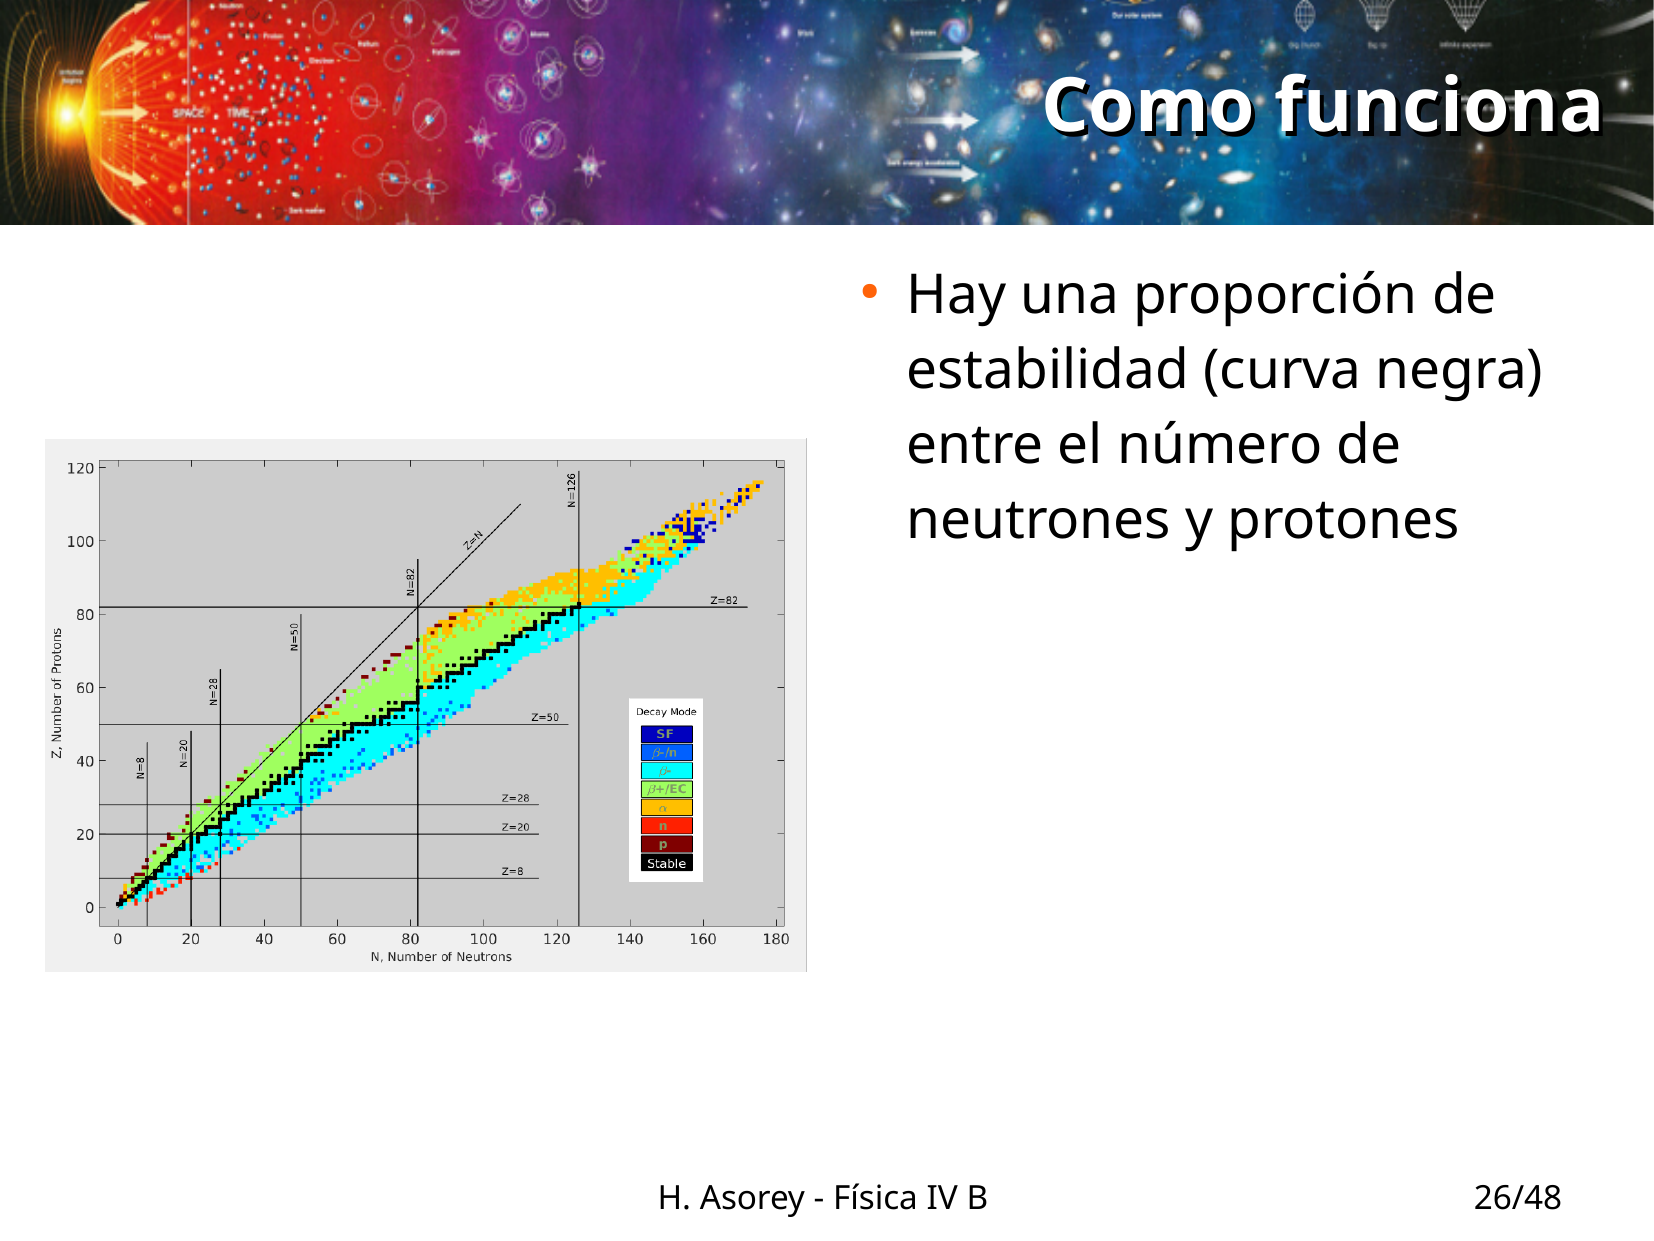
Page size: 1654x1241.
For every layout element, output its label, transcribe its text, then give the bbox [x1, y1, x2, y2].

picture [45, 438, 807, 972]
list Hay una proporción de estabilidad (curva negra) entre el número de neutrones y protones [844, 255, 1606, 1156]
picture [0, 0, 1654, 225]
title Como funciona [45, 15, 1606, 191]
